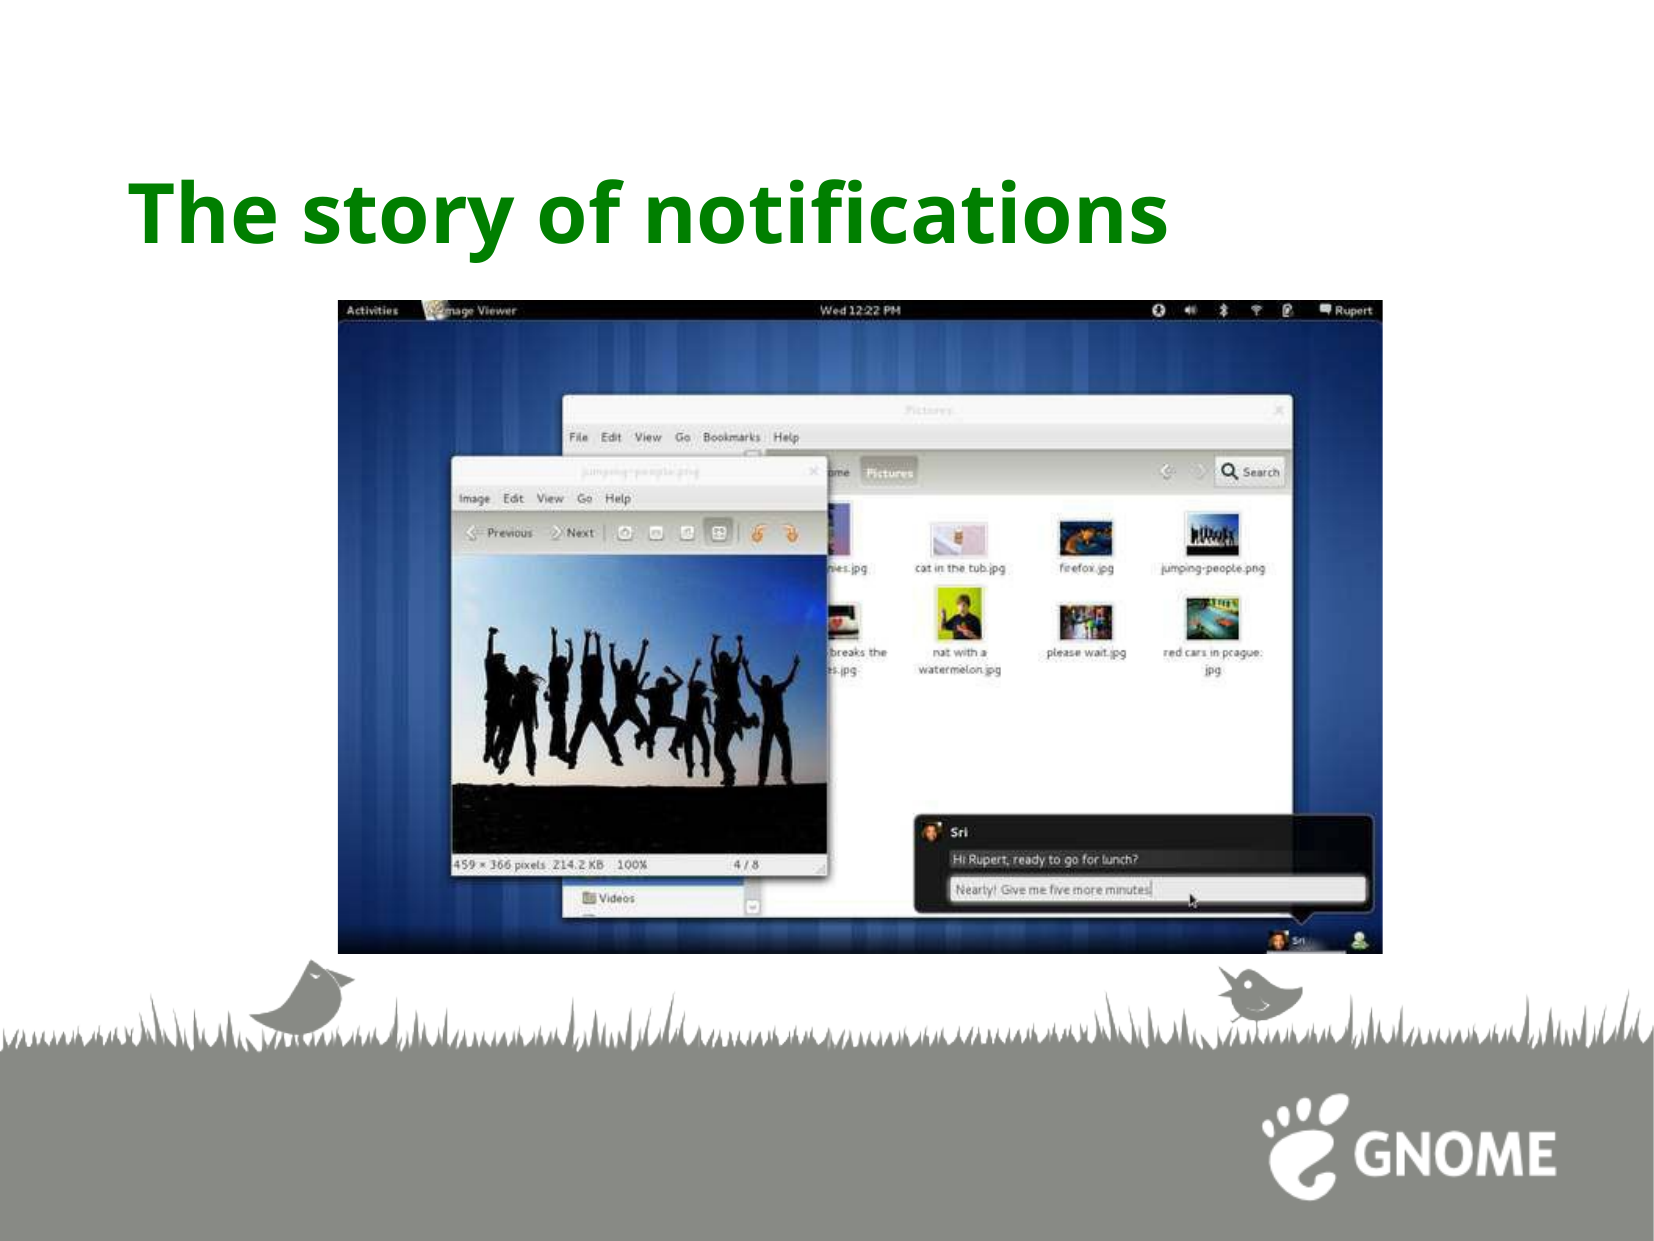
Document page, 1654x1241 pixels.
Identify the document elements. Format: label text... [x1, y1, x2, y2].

picture [0, 0, 1654, 1241]
title The story of notifications [125, 160, 1529, 261]
text_box [338, 300, 1383, 954]
